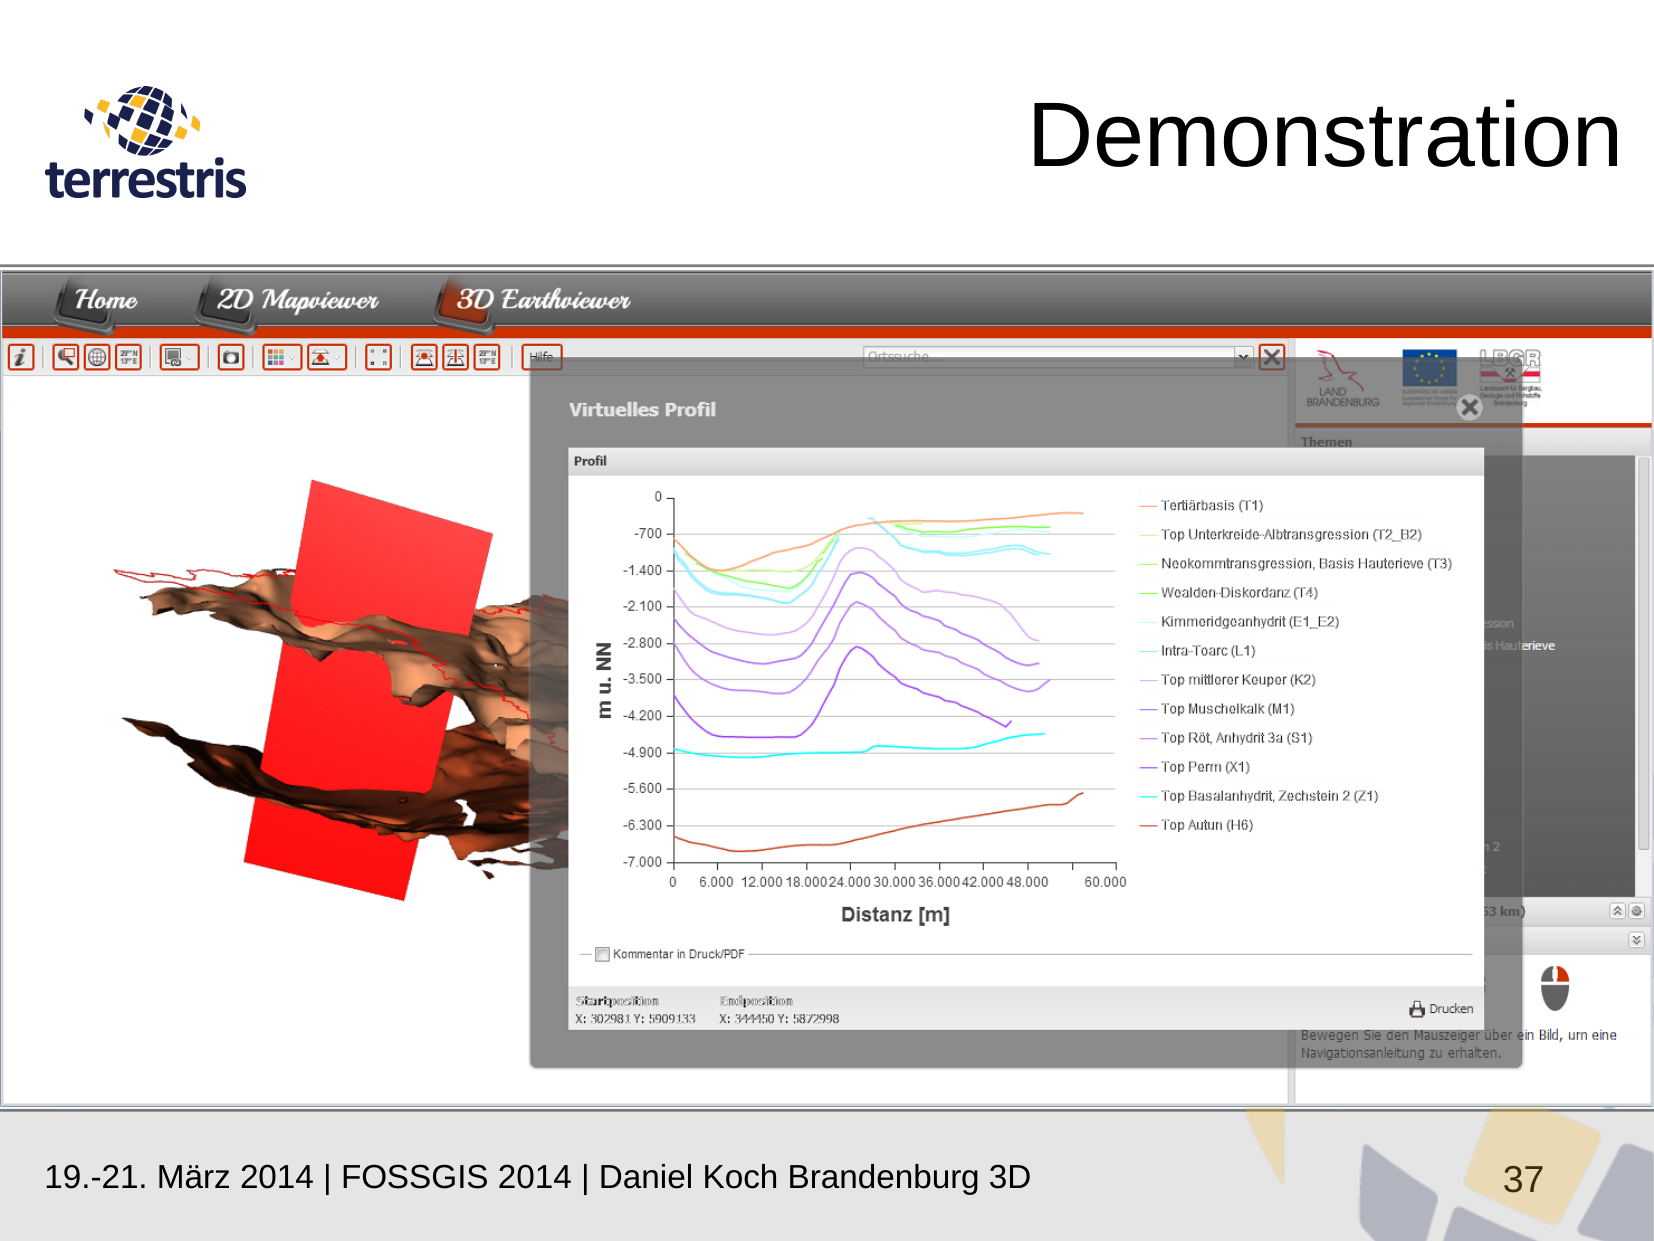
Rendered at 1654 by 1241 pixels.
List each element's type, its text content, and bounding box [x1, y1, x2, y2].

picture [0, 270, 1654, 1241]
title Demonstration [295, 31, 1624, 239]
picture [45, 86, 246, 198]
